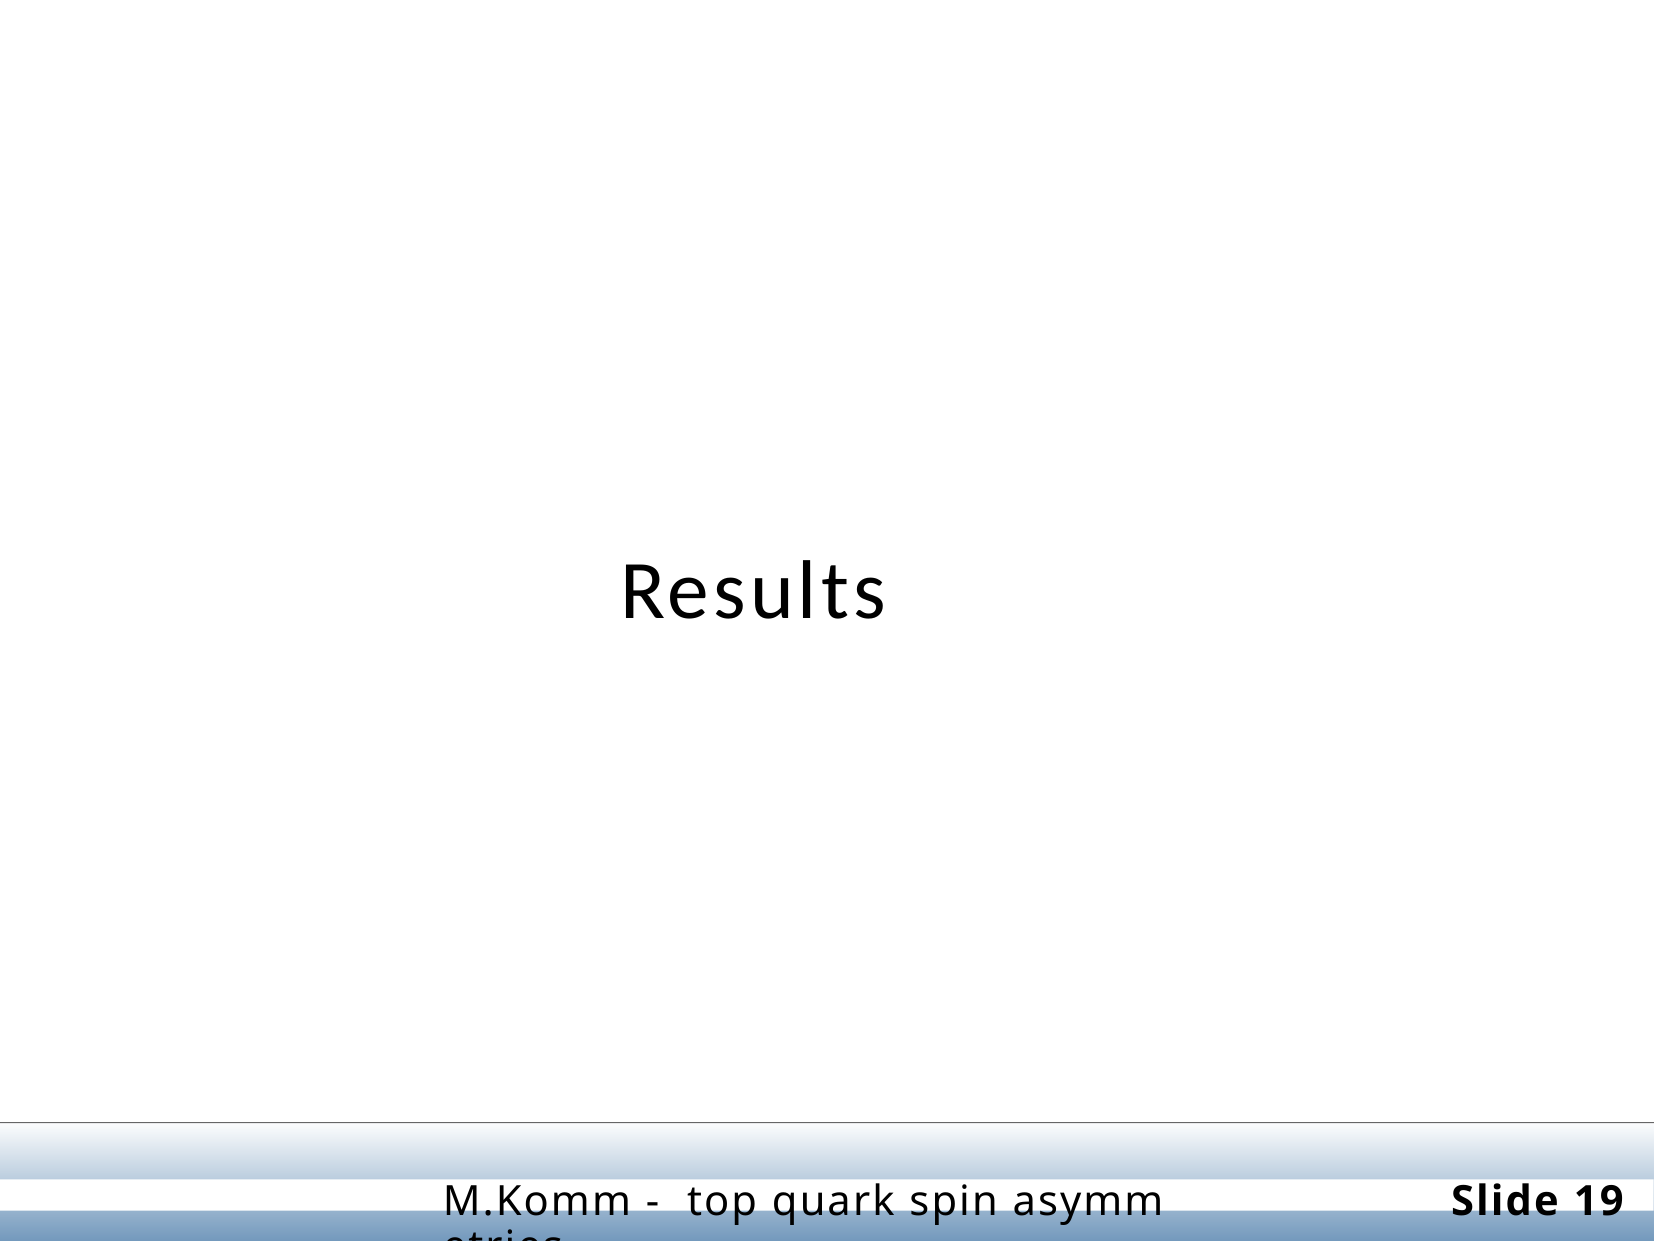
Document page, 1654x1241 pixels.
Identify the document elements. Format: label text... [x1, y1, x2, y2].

title Results [620, 548, 1654, 650]
